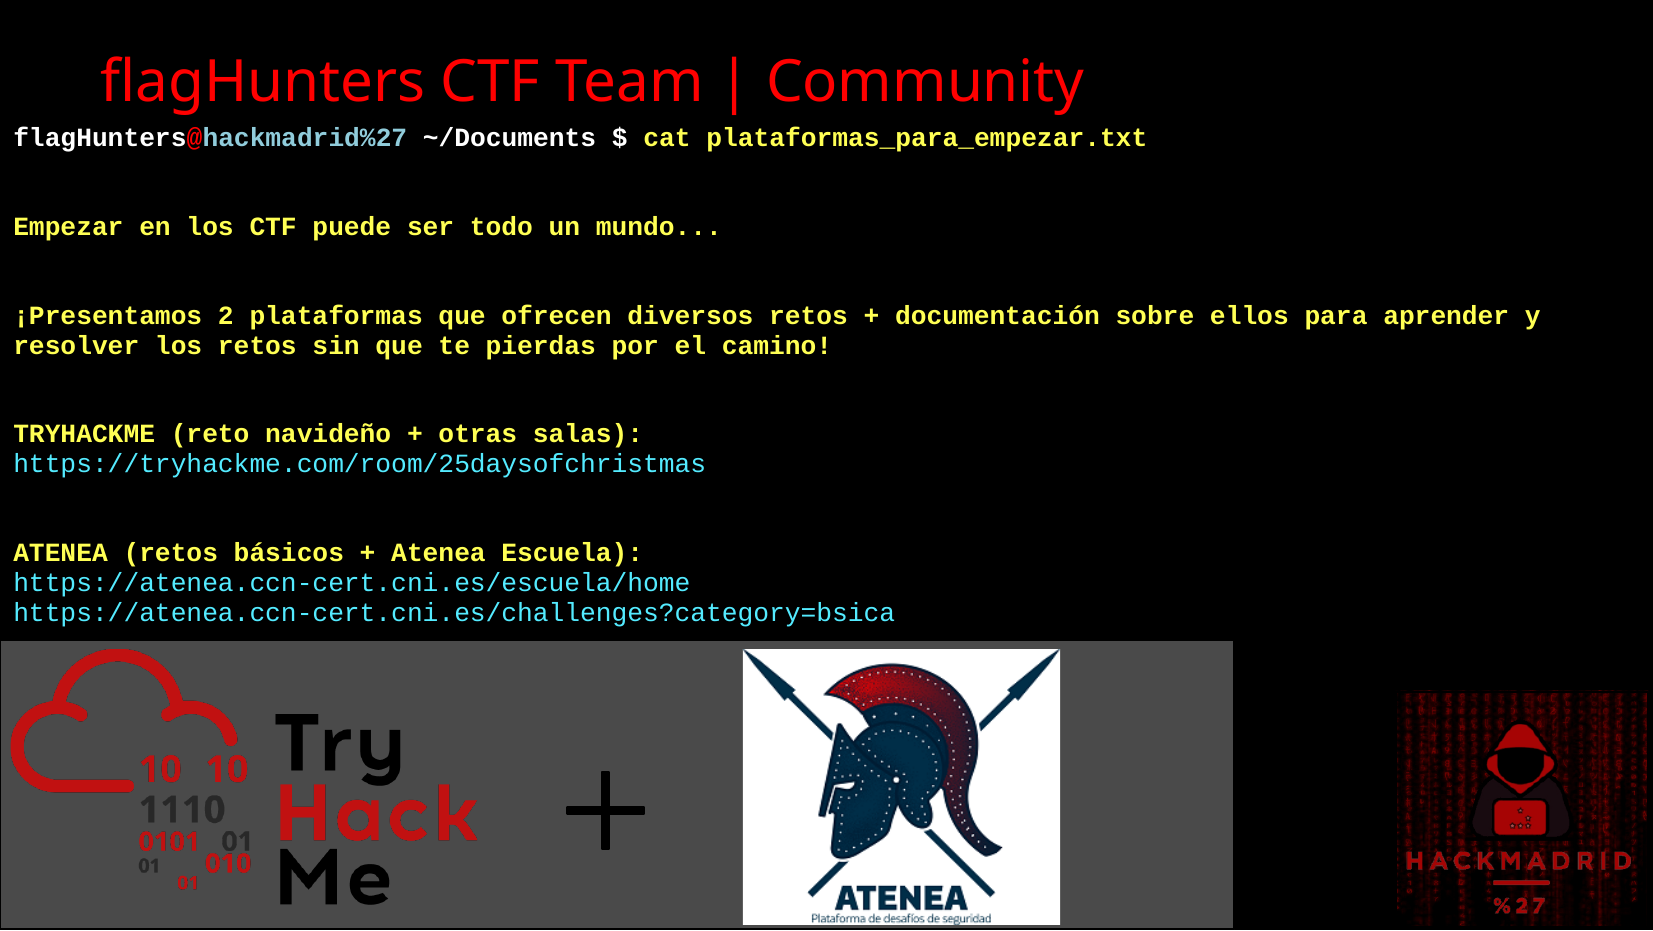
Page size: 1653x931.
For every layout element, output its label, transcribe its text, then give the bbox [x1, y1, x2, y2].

text_box [1395, 692, 1649, 929]
list flagHunters@hackmadrid%27 ~/Documents $ cat plataformas_para_empezar.txt Empezar en los CTF puede ser todo un mundo... ¡Presentamos 2 plataformas que ofrecen diversos retos + documentación sobre ellos para aprender y resolver los retos sin que te pierdas por el camino! TRYHACKME (reto navideño + otras salas): https://tryhackme.com/room/25daysofchristmas ATENEA (retos básicos + Atenea Escuela): https://atenea.ccn-cert.cni.es/escuela/home https://atenea.ccn-cert.cni.es/challenges?category=bsica [13, 123, 1636, 631]
title flagHunters CTF Team | Community [100, 17, 1247, 141]
text_box [0, 640, 1235, 930]
